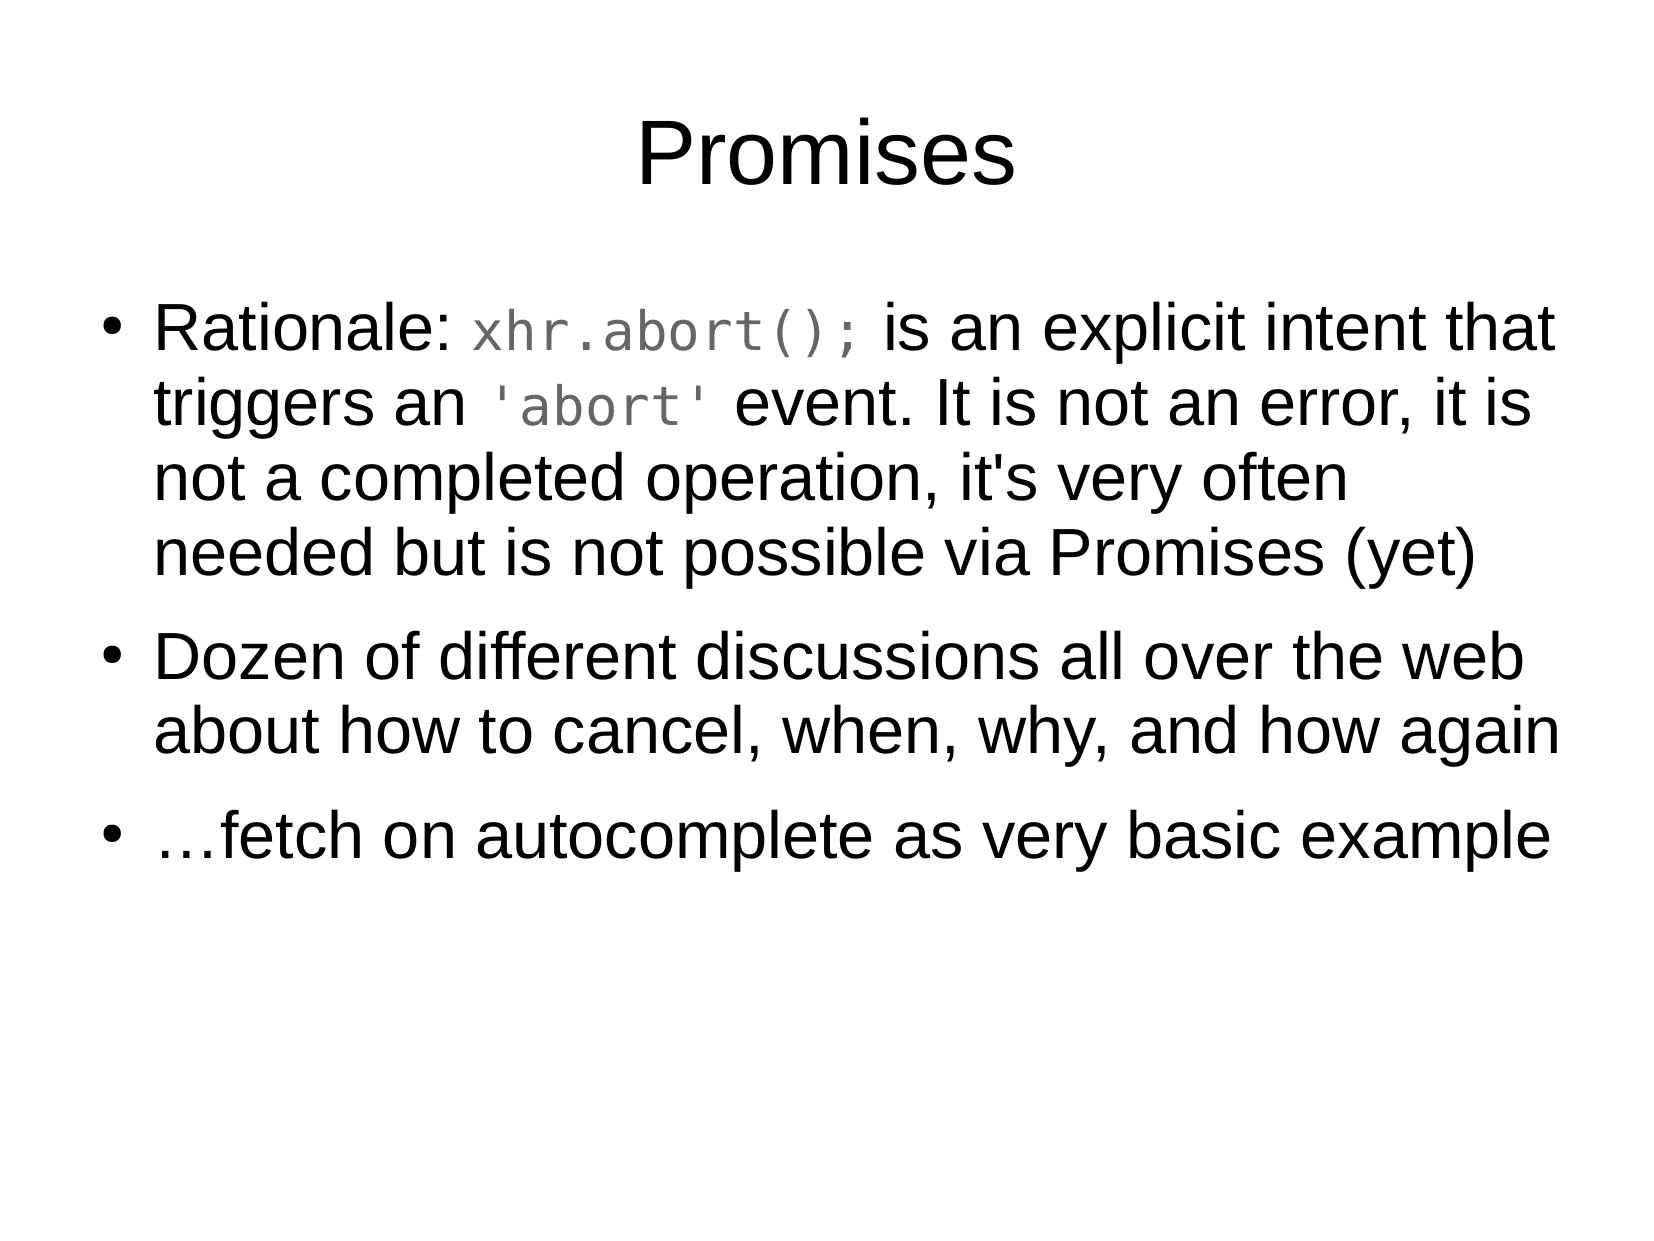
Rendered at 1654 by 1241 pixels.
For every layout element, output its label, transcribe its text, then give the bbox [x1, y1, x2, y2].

title Promises [82, 49, 1571, 257]
list Rationale: xhr.abort(); is an explicit intent that triggers an 'abort' event. It is not an error, it is not a completed operation, it's very often needed but is not possible via Promises (yet) Dozen of different discussions all over the web about how to cancel, when, why, and how again …fetch on autocomplete as very basic example [82, 290, 1571, 1010]
